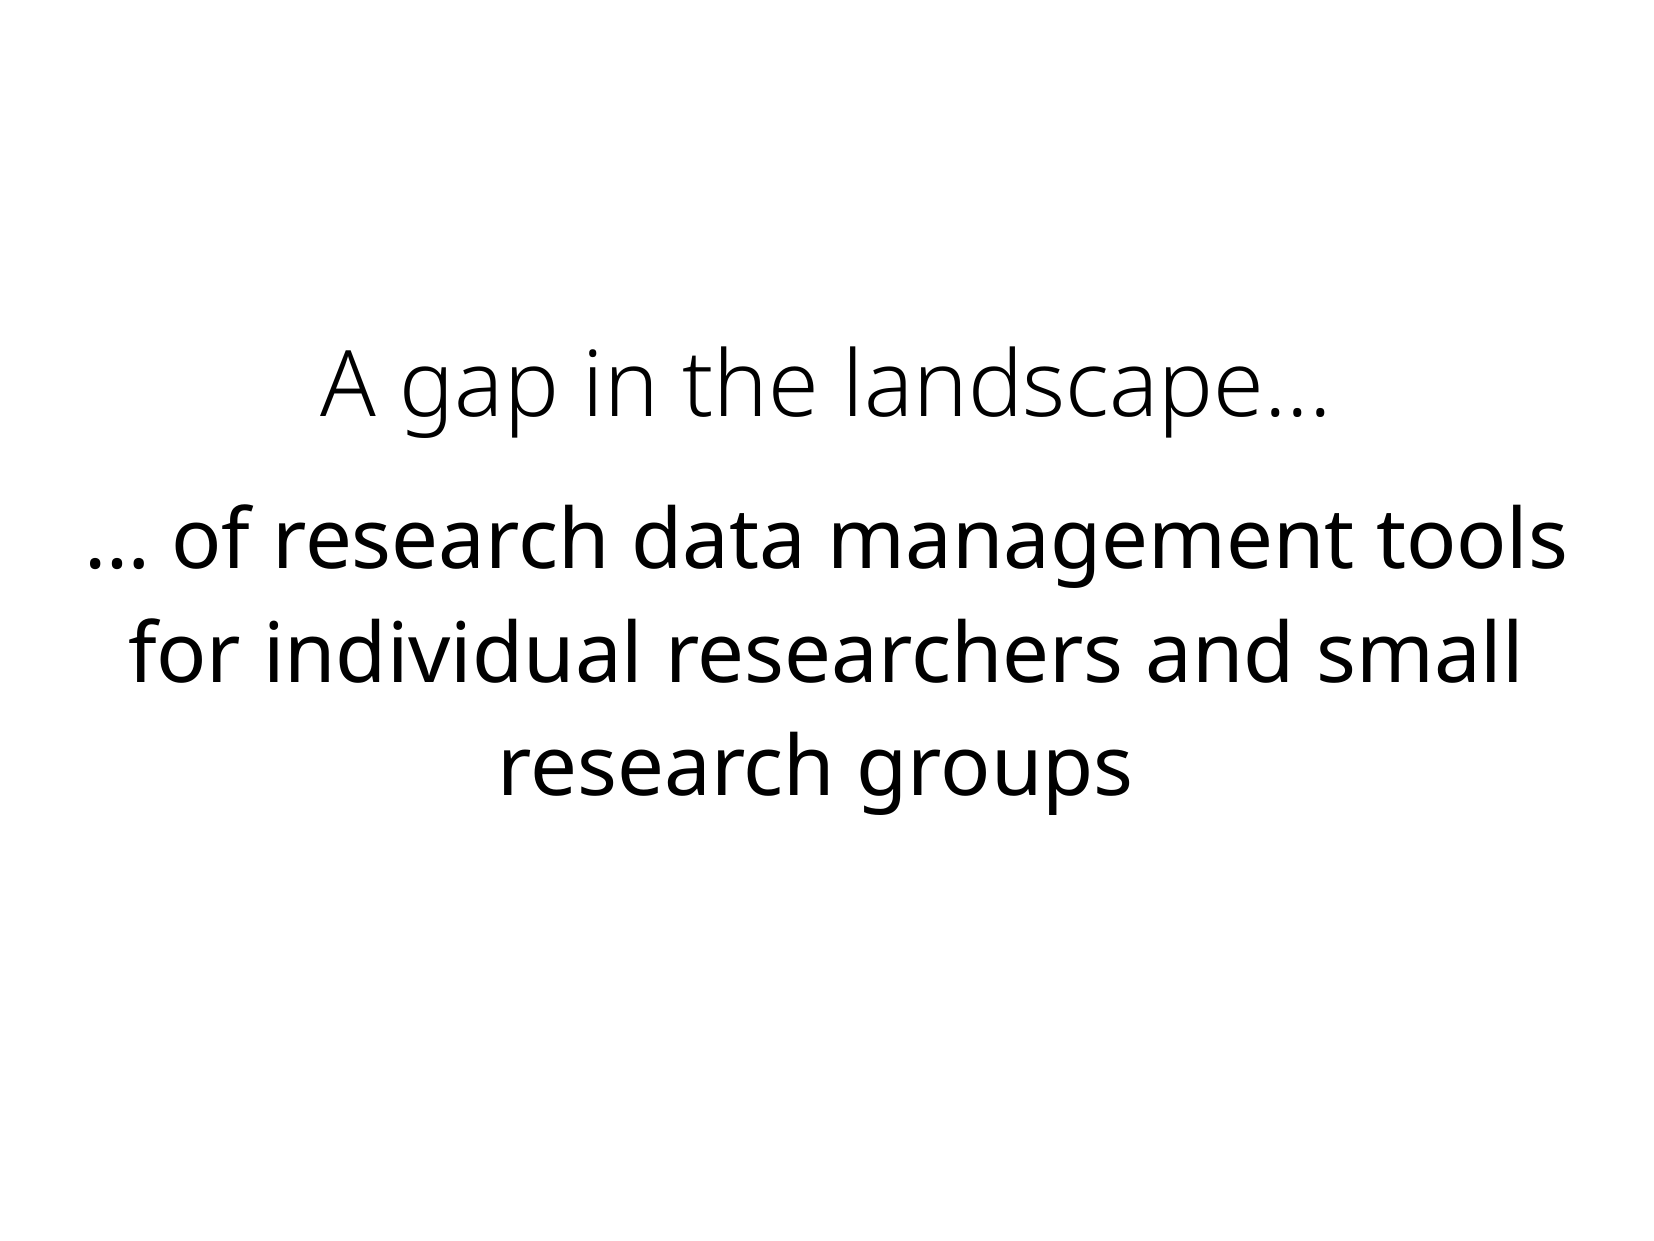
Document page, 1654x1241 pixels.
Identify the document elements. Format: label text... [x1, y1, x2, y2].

text_box … of research data management tools for individual researchers and small research groups [82, 473, 1571, 827]
text_box A gap in the landscape... [82, 290, 1571, 473]
